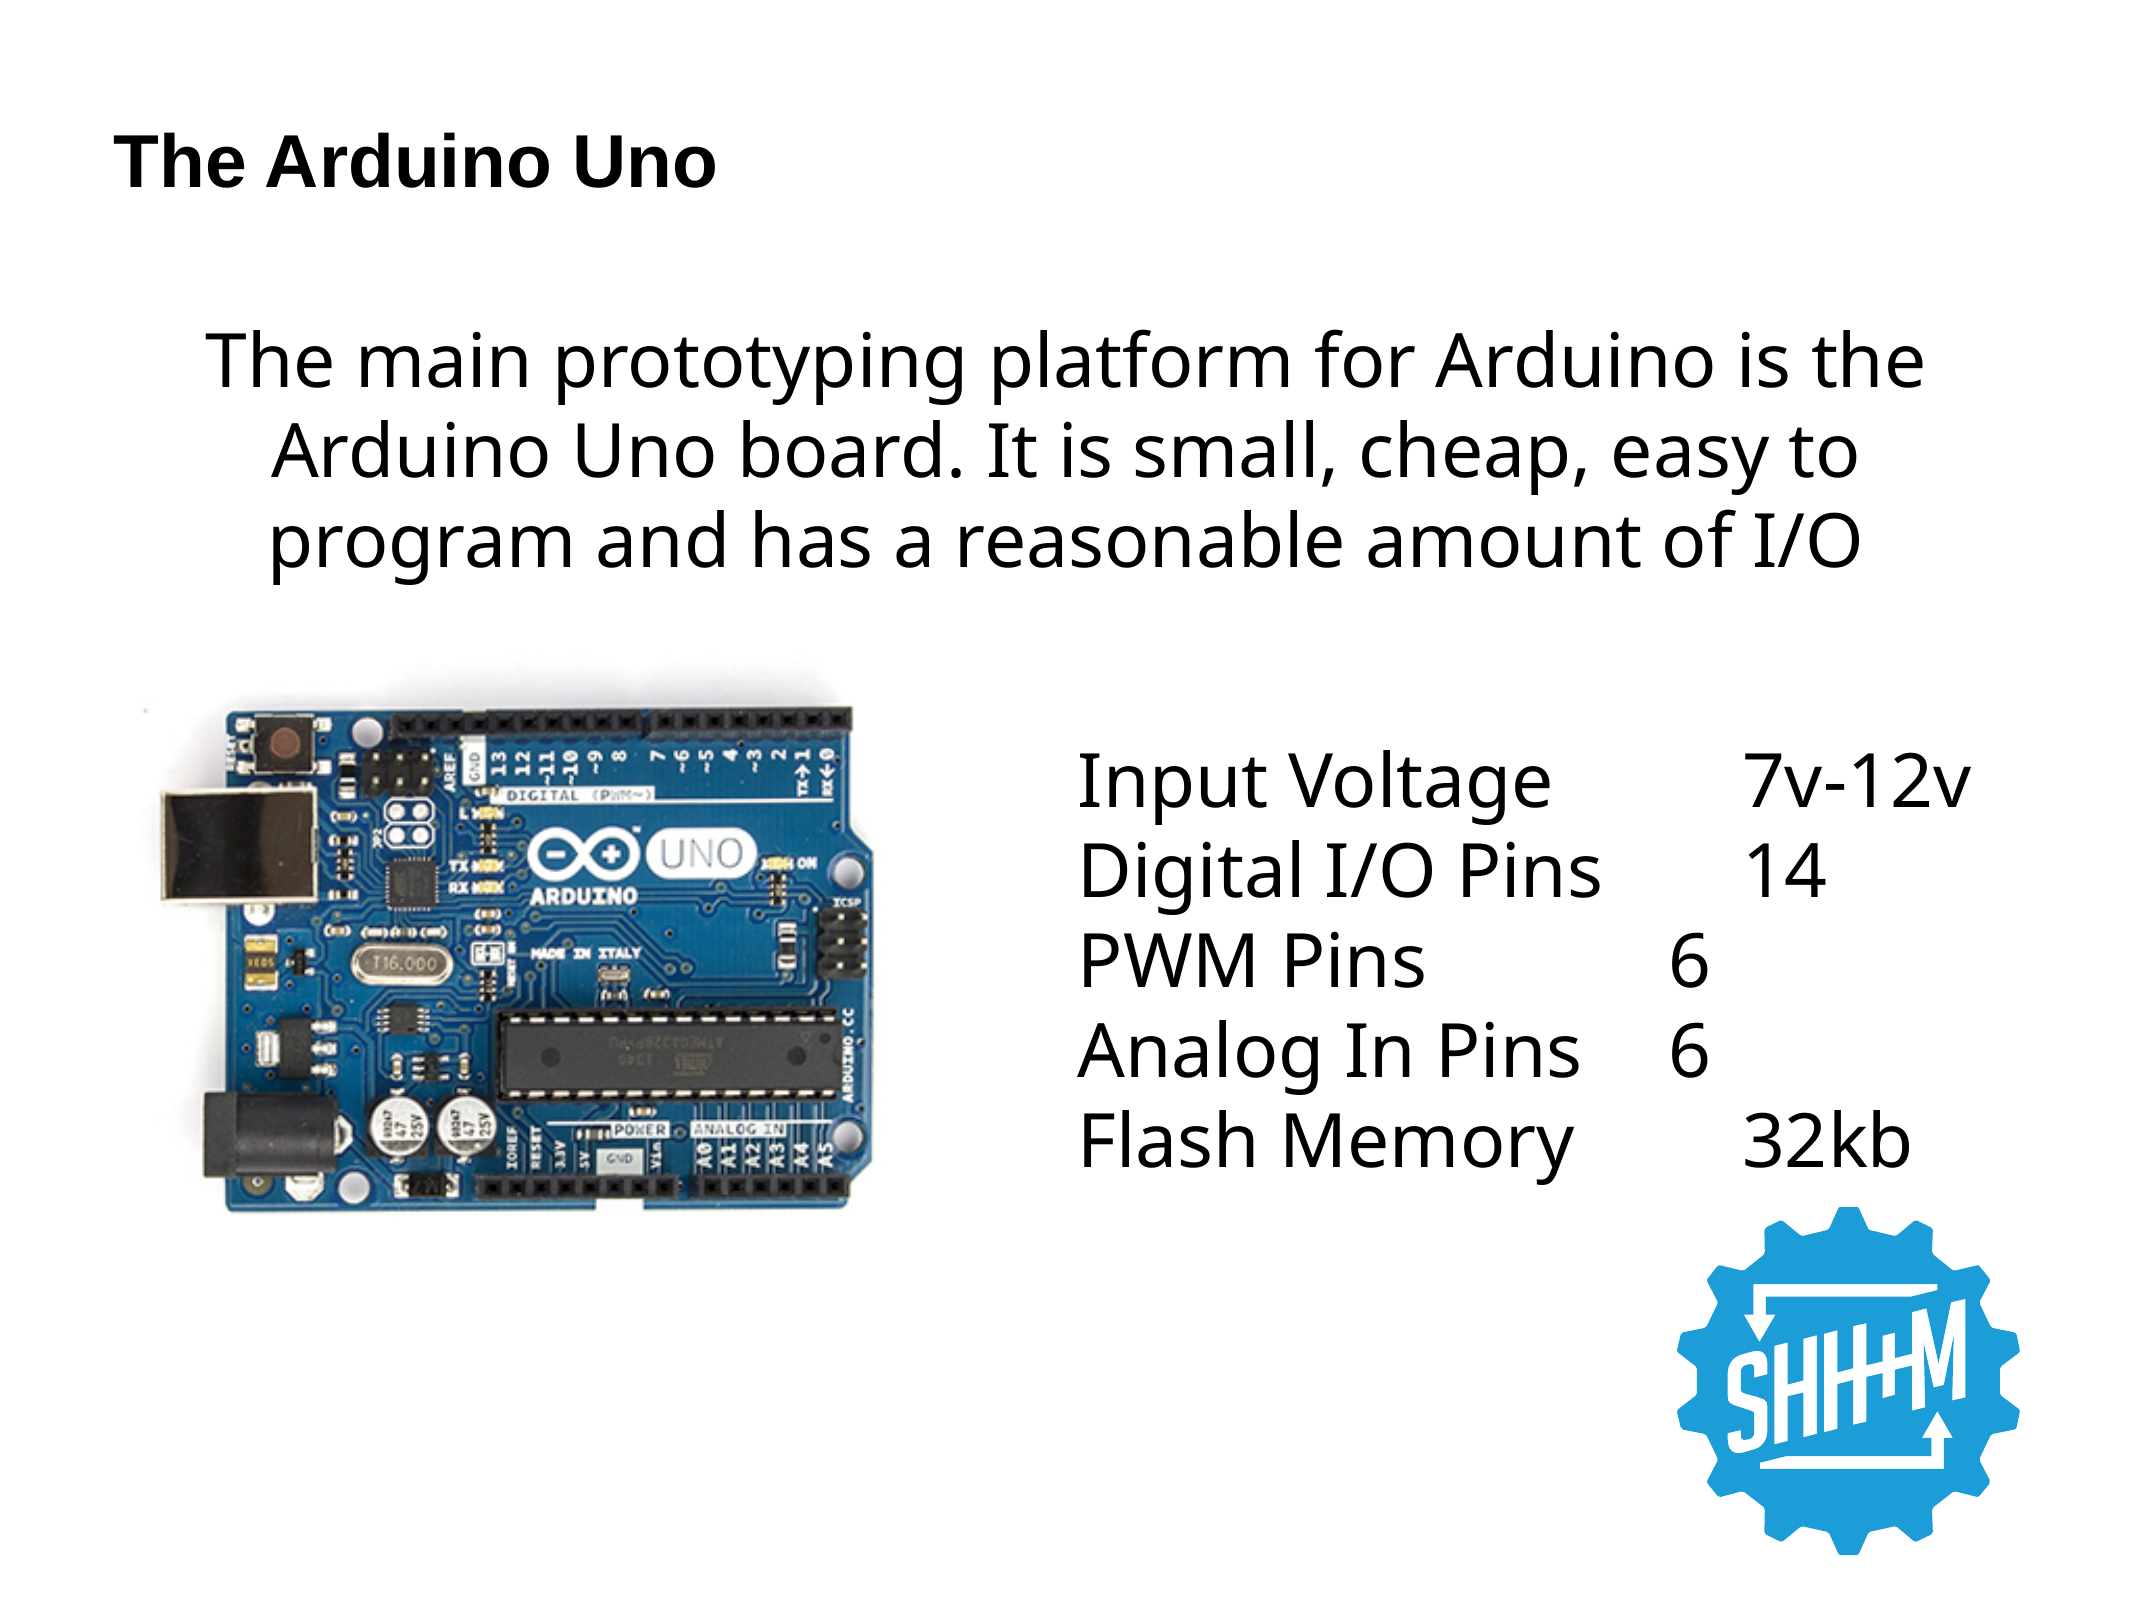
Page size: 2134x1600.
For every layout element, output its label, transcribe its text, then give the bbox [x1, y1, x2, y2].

text_box Input Voltage 7v-12v Digital I/O Pins 14 PWM Pins 6 Analog In Pins 6 Flash Memory 32kb [1069, 724, 1980, 1191]
text_box The main prototyping platform for Arduino is the Arduino Uno board. It is small, cheap, easy to program and has a reasonable amount of I/O [163, 304, 1970, 591]
text_box The Arduino Uno [105, 103, 728, 211]
picture [140, 649, 908, 1266]
picture [1677, 1207, 2020, 1556]
